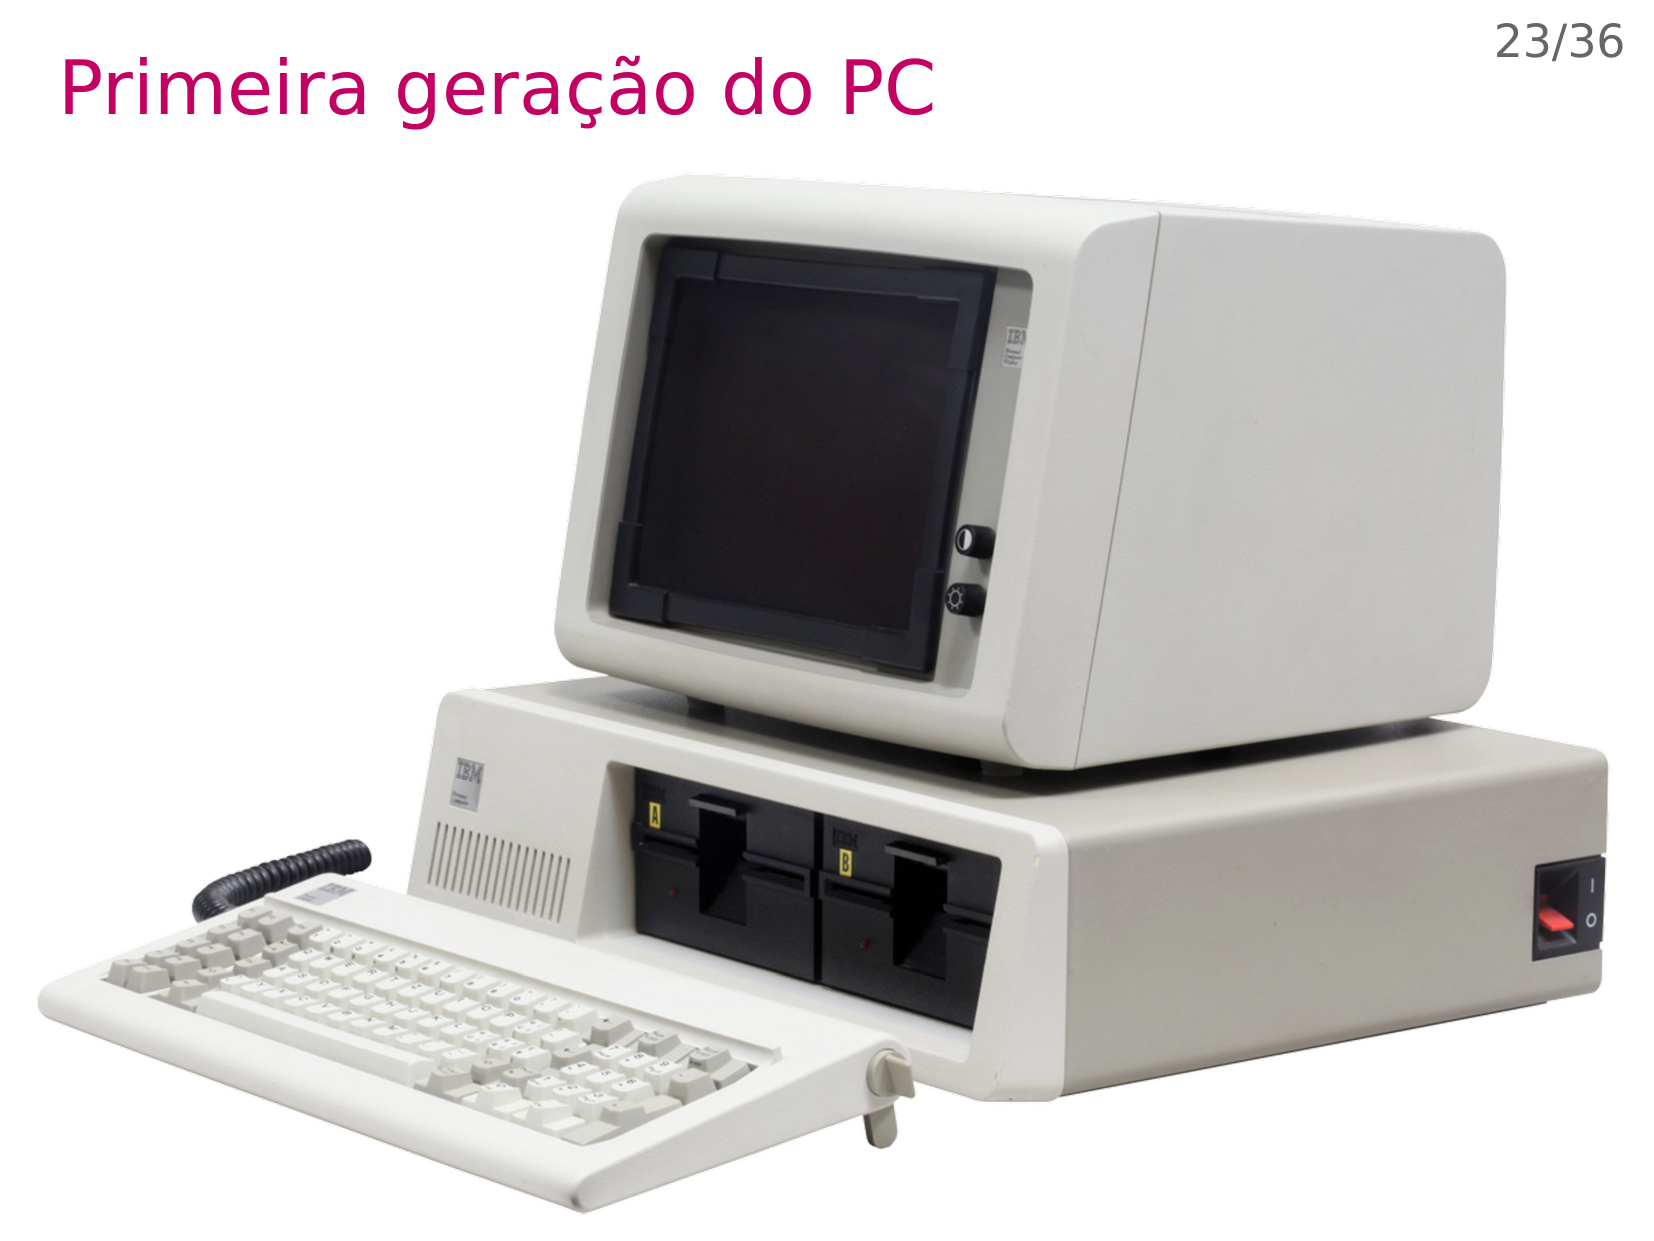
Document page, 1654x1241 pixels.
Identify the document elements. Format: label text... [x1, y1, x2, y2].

picture [0, 147, 1654, 1241]
title Primeira geração do PC [59, 29, 1625, 147]
